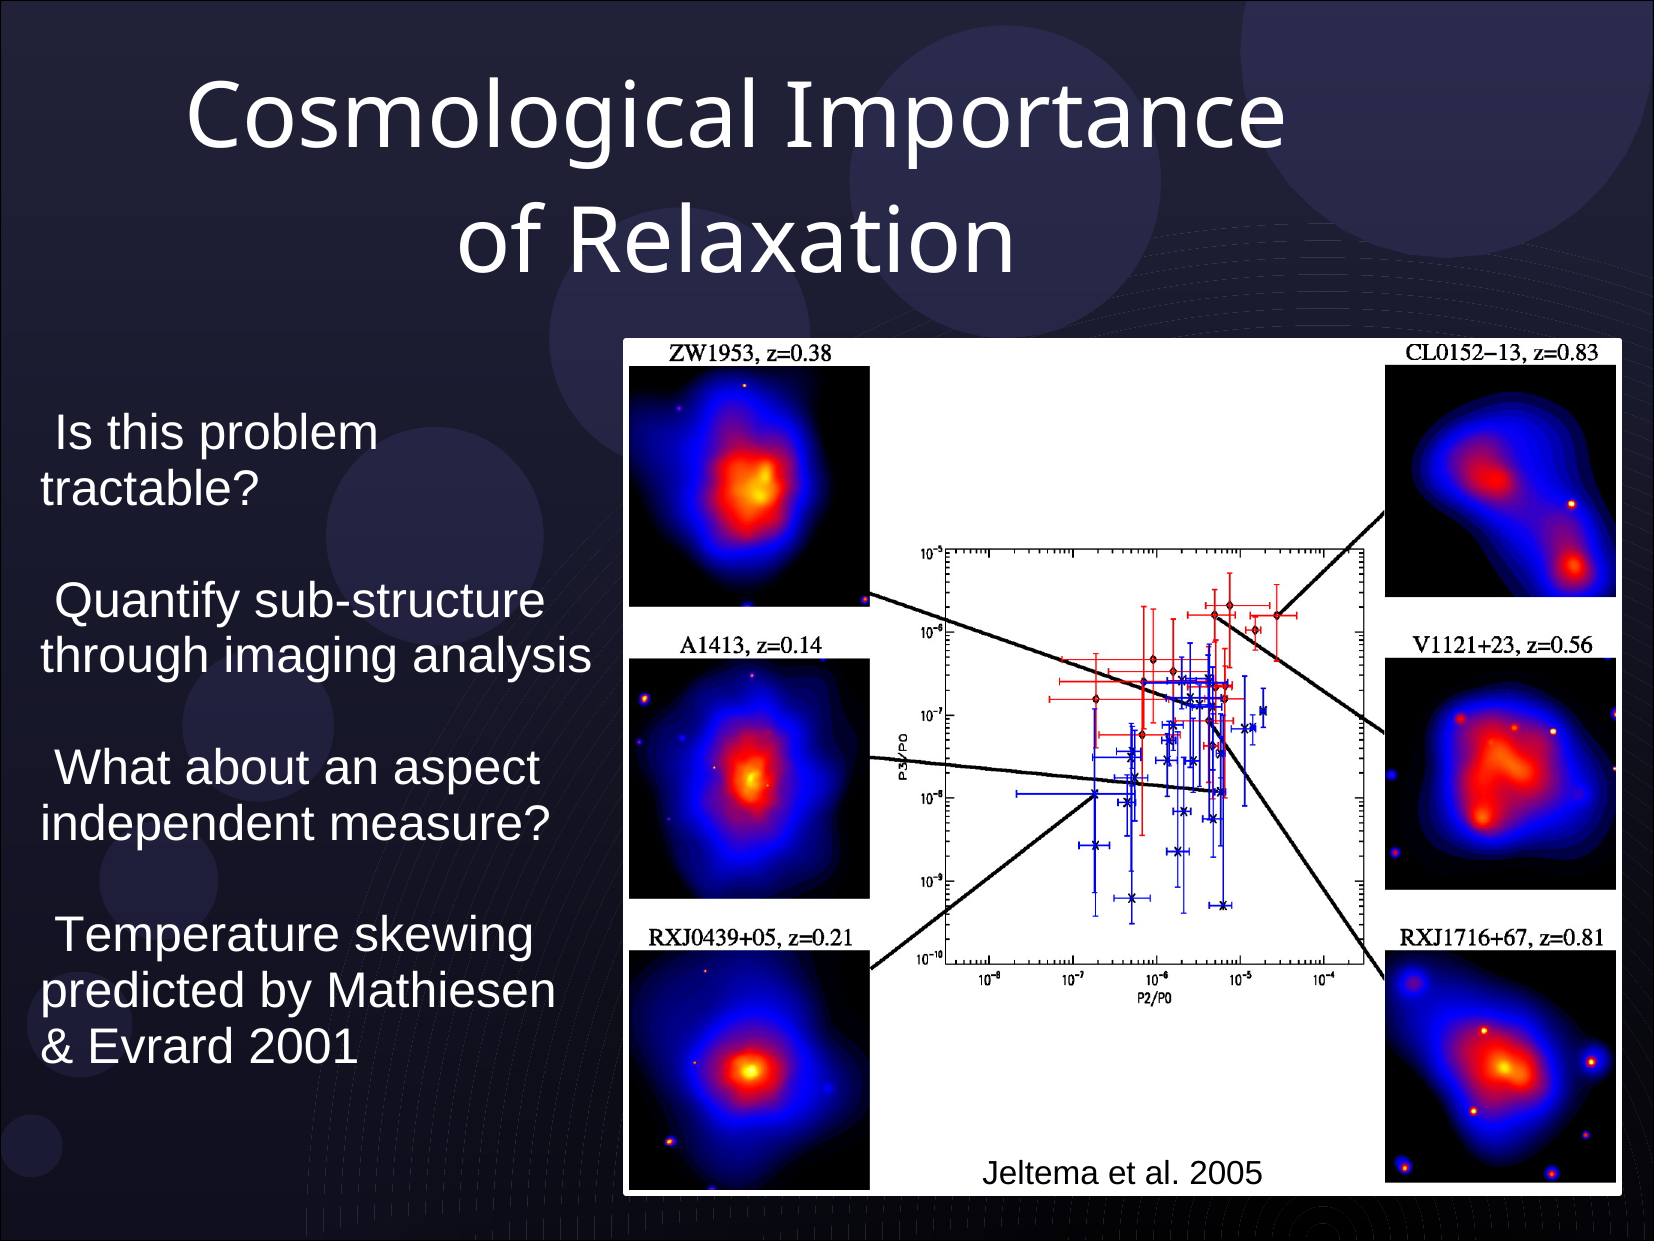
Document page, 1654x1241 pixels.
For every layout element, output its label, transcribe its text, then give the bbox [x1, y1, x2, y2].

picture [629, 343, 1617, 1191]
text_box Cosmological Importance of Relaxation [184, 49, 1470, 309]
text_box Is this problem tractable? Quantify sub-structure through imaging analysis What about an aspect independent measure? Temperature skewing predicted by Mathiesen & Evrard 2001 [37, 401, 604, 1077]
text_box Jeltema et al. 2005 [982, 1154, 1264, 1192]
